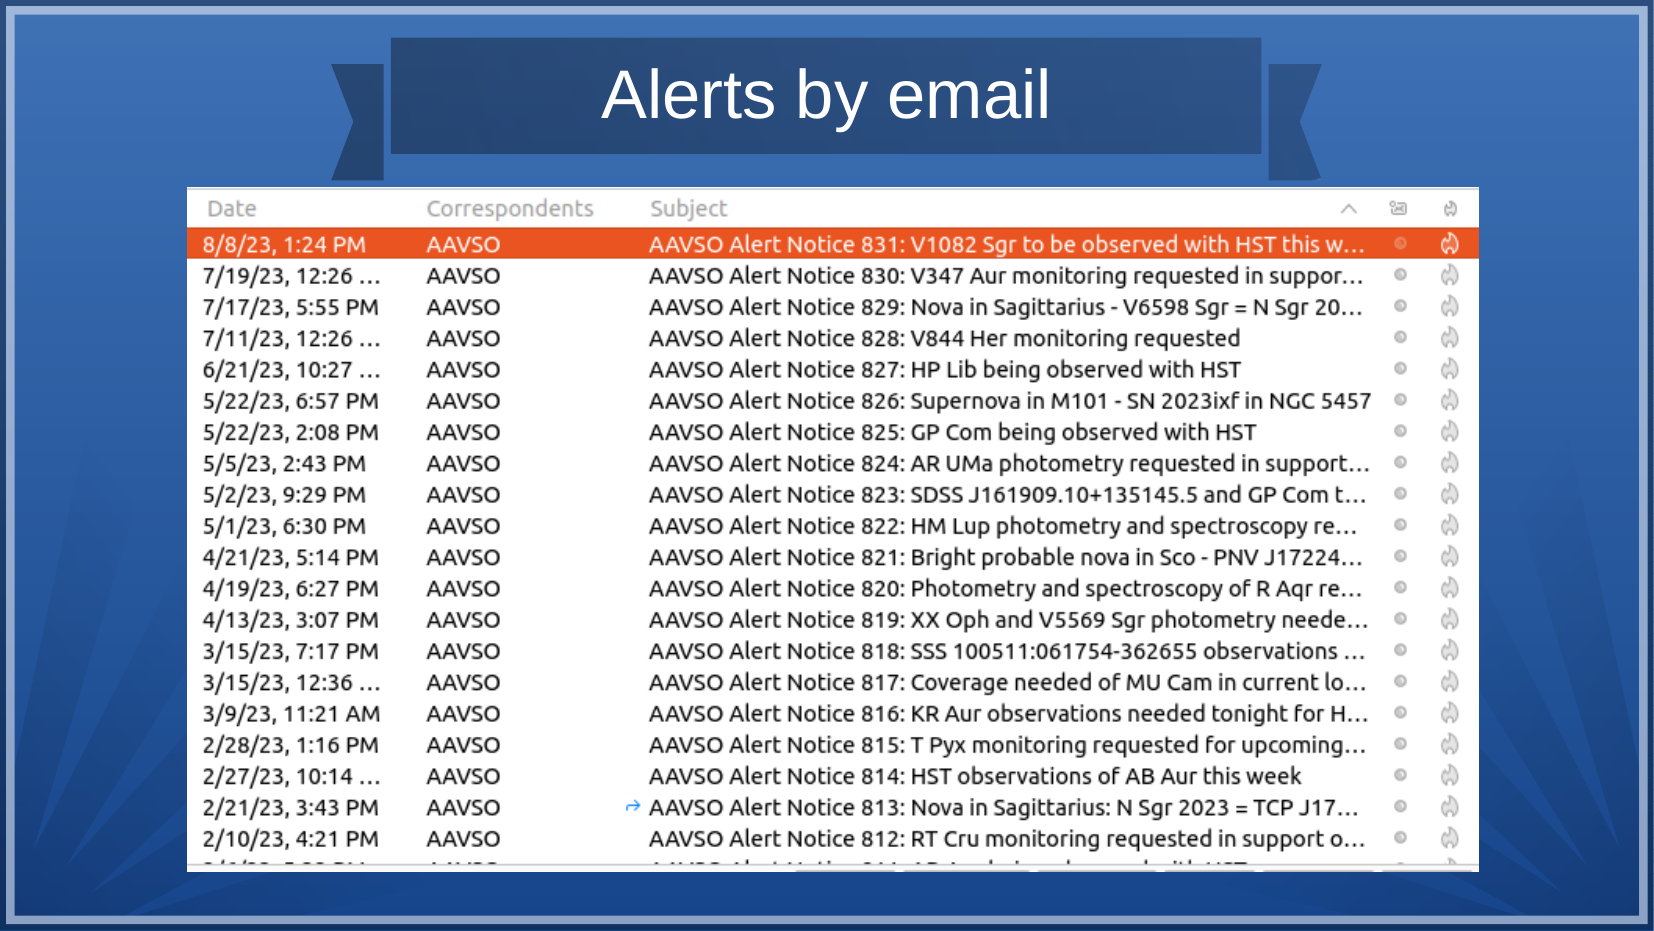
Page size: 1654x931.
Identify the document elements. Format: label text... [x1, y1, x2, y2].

picture [187, 187, 1479, 872]
title Alerts by email [389, 35, 1264, 154]
